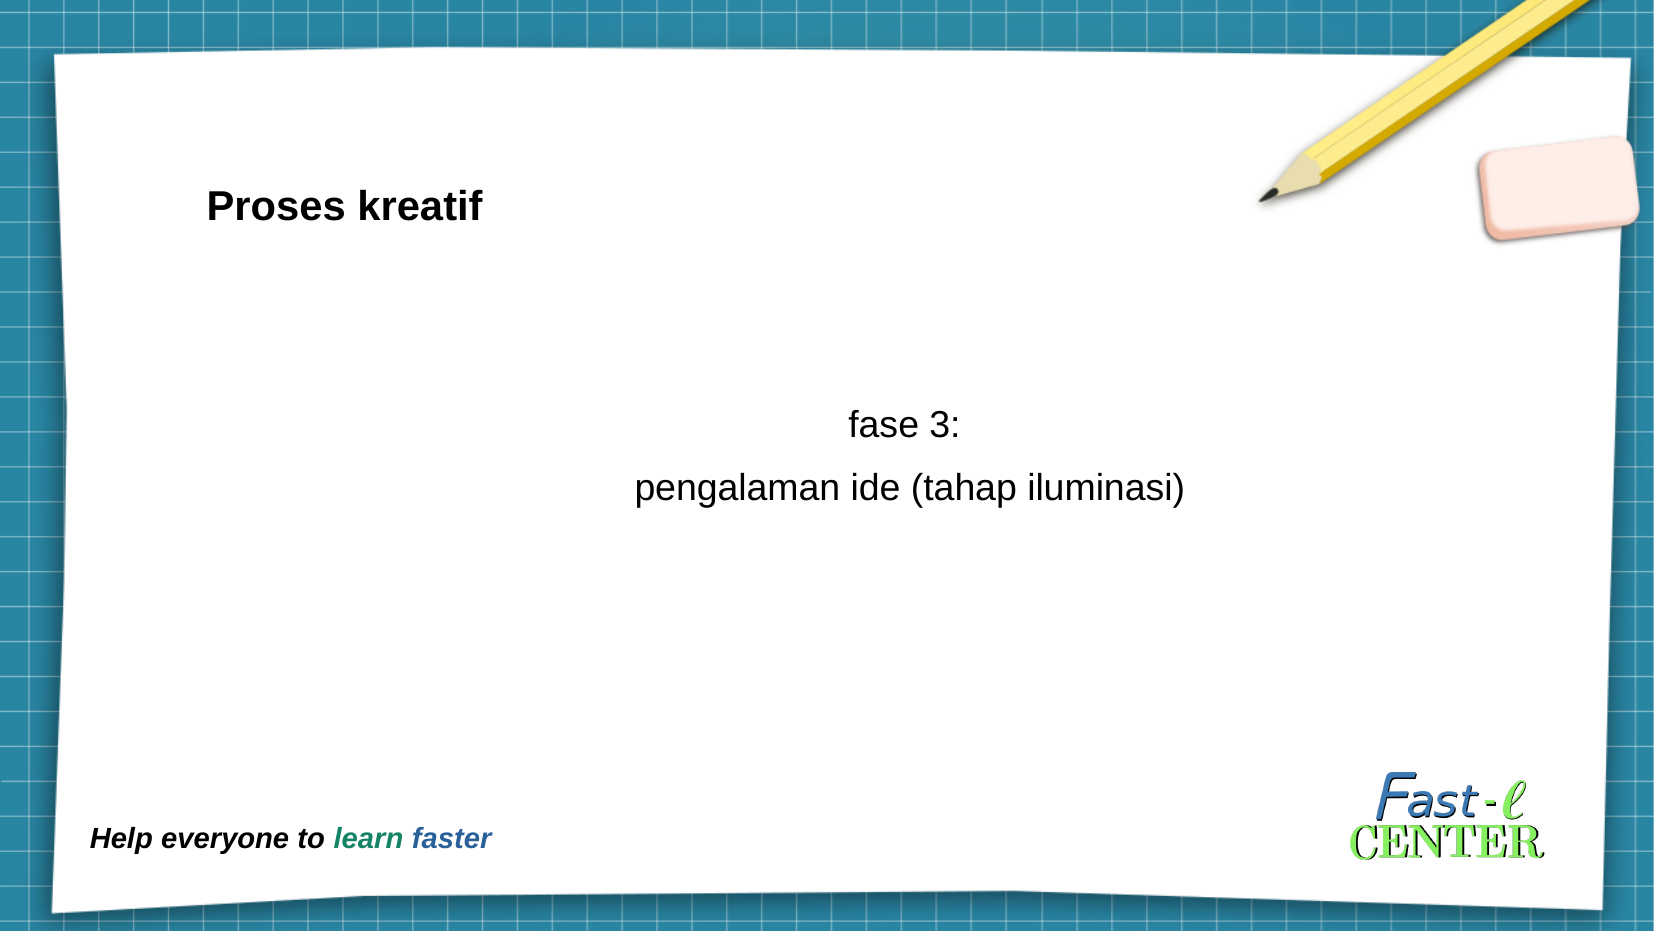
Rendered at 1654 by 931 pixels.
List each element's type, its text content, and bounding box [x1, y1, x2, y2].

text_box Proses kreatif [191, 175, 676, 240]
picture [0, 0, 1654, 931]
text_box fase 3: pengalaman ide (tahap iluminasi) [619, 375, 1201, 516]
text_box Help everyone to learn faster [75, 814, 507, 863]
